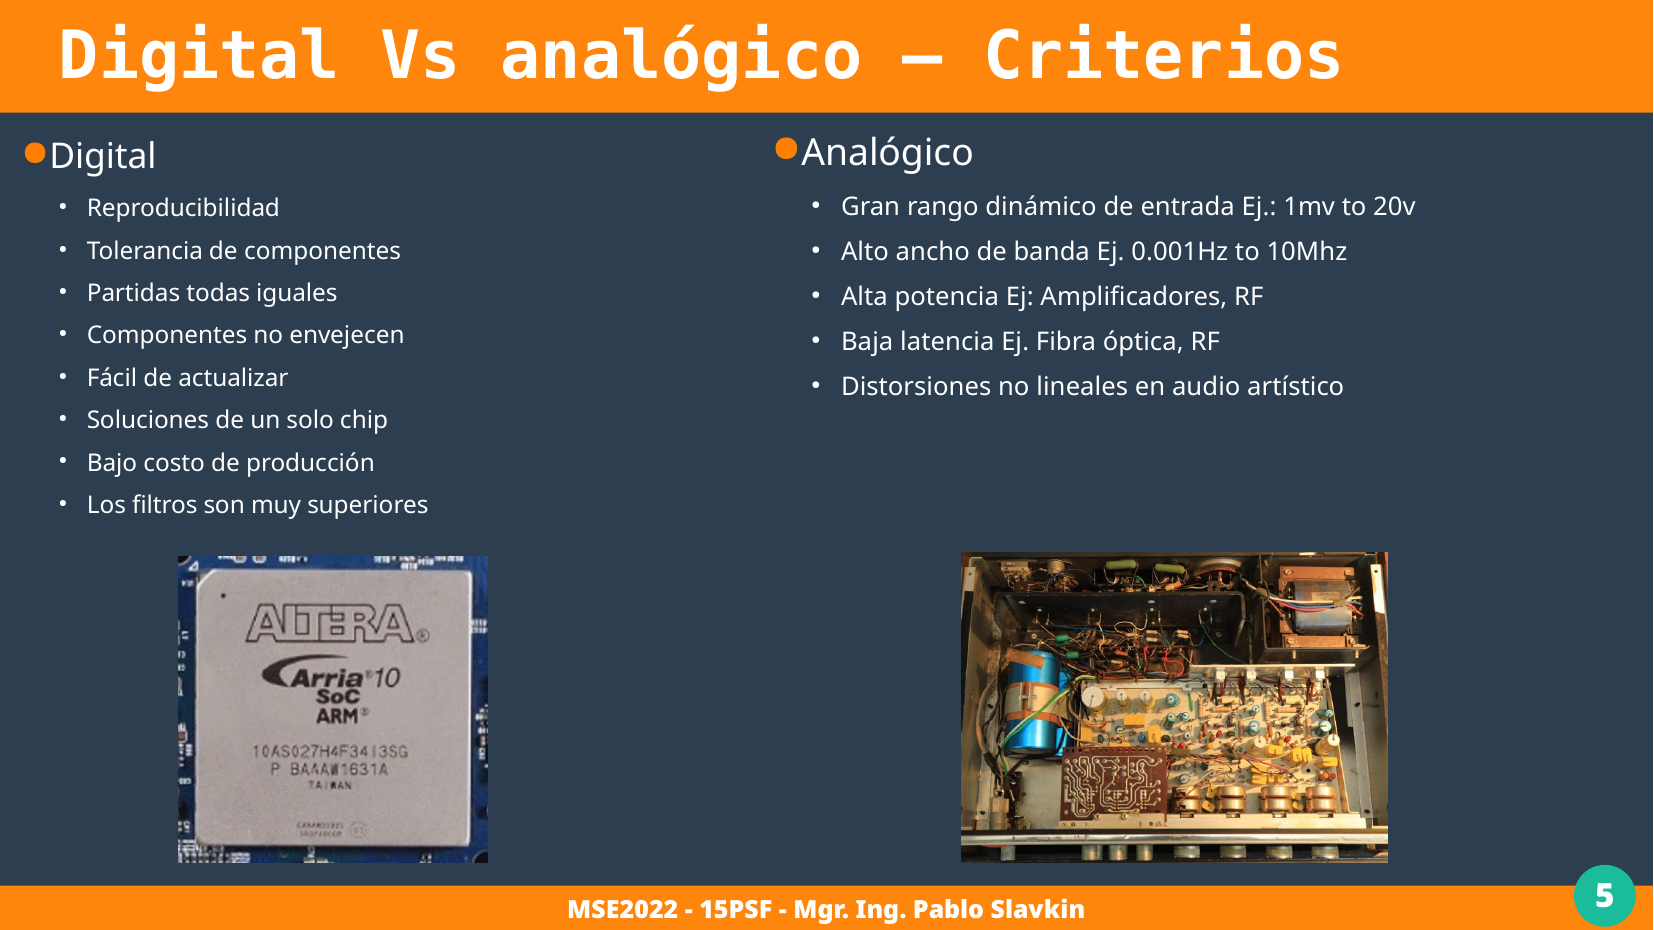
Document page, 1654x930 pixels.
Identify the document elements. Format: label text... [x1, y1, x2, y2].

list Analógico Gran rango dinámico de entrada Ej.: 1mv to 20v Alto ancho de banda Ej. 0.001Hz to 10Mhz Alta potencia Ej: Amplificadores, RF Baja latencia Ej. Fibra óptica, RF Distorsiones no lineales en audio artístico [761, 125, 1426, 413]
picture [961, 552, 1388, 863]
picture [178, 556, 488, 863]
list Digital Reproducibilidad Tolerancia de componentes Partidas todas iguales Componentes no envejecen Fácil de actualizar Soluciones de un solo chip Bajo costo de producción Los filtros son muy superiores [11, 131, 826, 526]
title Digital Vs analógico – Criterios [58, 16, 1594, 113]
